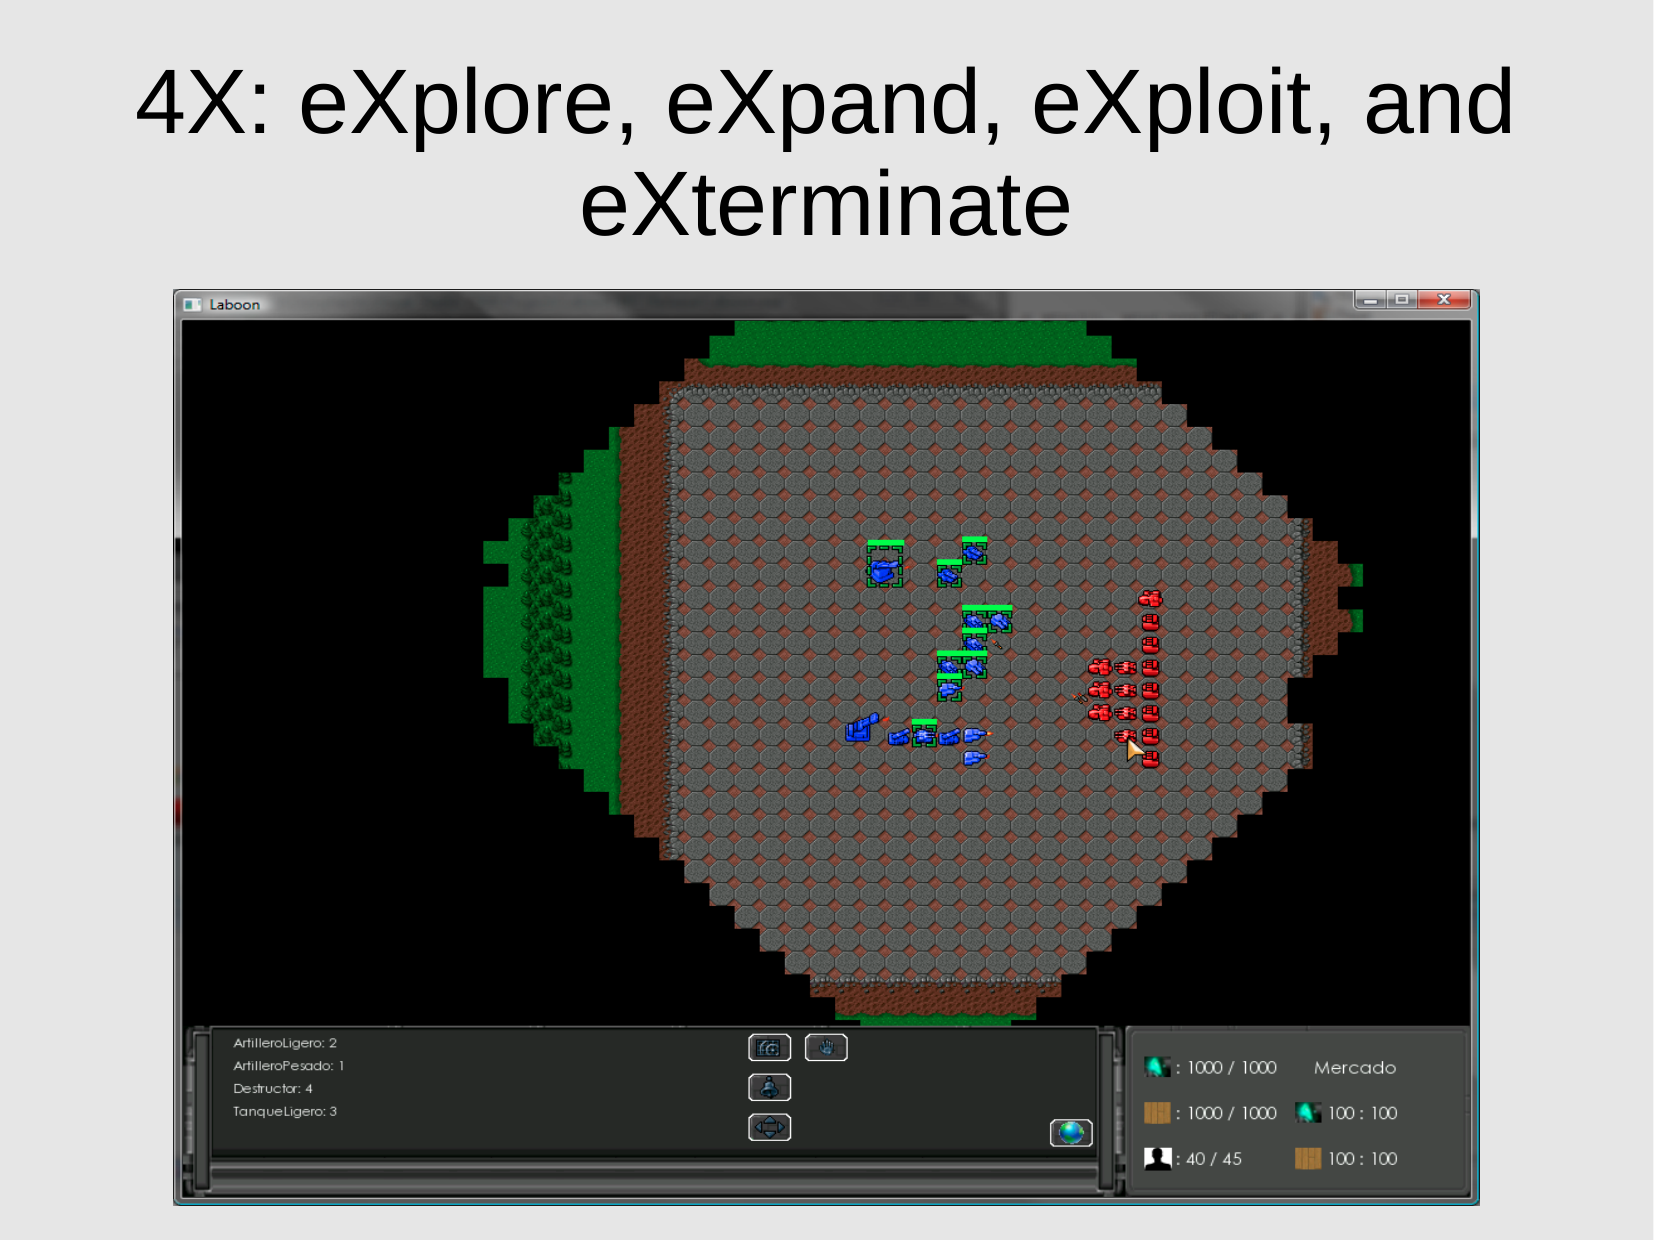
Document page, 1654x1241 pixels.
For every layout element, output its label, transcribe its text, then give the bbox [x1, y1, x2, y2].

picture [173, 289, 1480, 1206]
title 4X: eXplore, eXpand, eXploit, and eXterminate [82, 49, 1571, 257]
